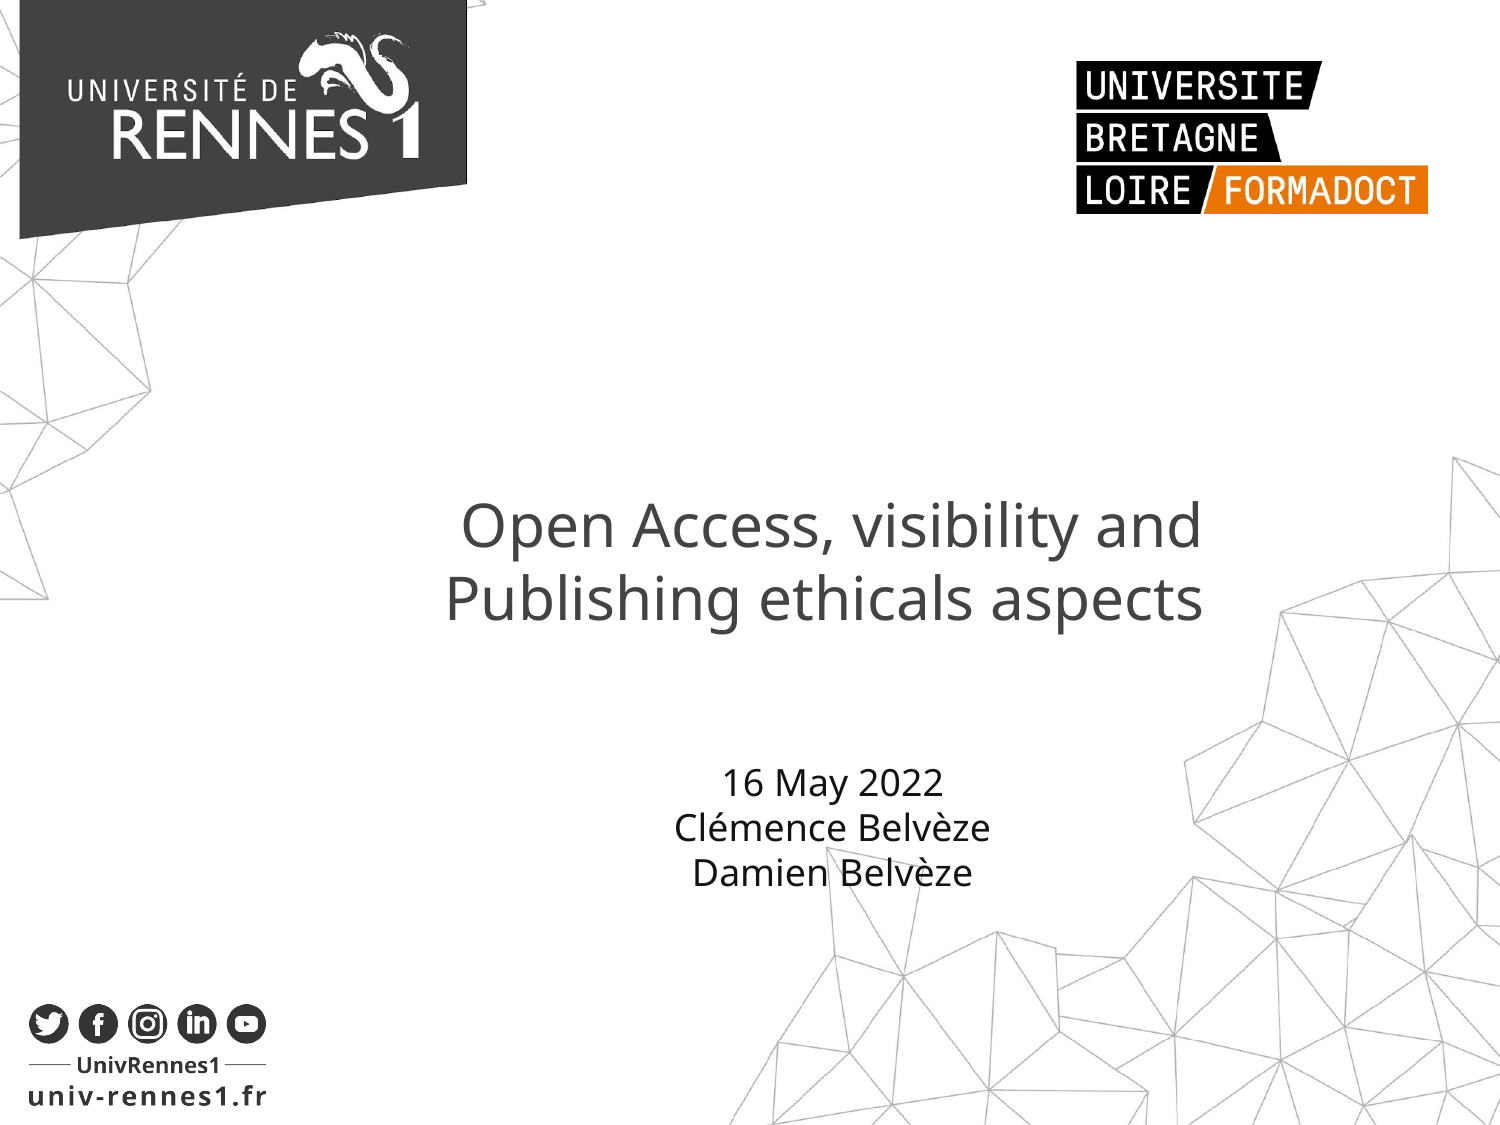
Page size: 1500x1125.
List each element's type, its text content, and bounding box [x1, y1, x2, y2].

picture [0, 0, 1500, 1125]
text_box 16 May 2022 Clémence Belvèze Damien Belvèze [360, 751, 1306, 837]
text_box Open Access, visibility and Publishing ethicals aspects [360, 479, 1306, 582]
